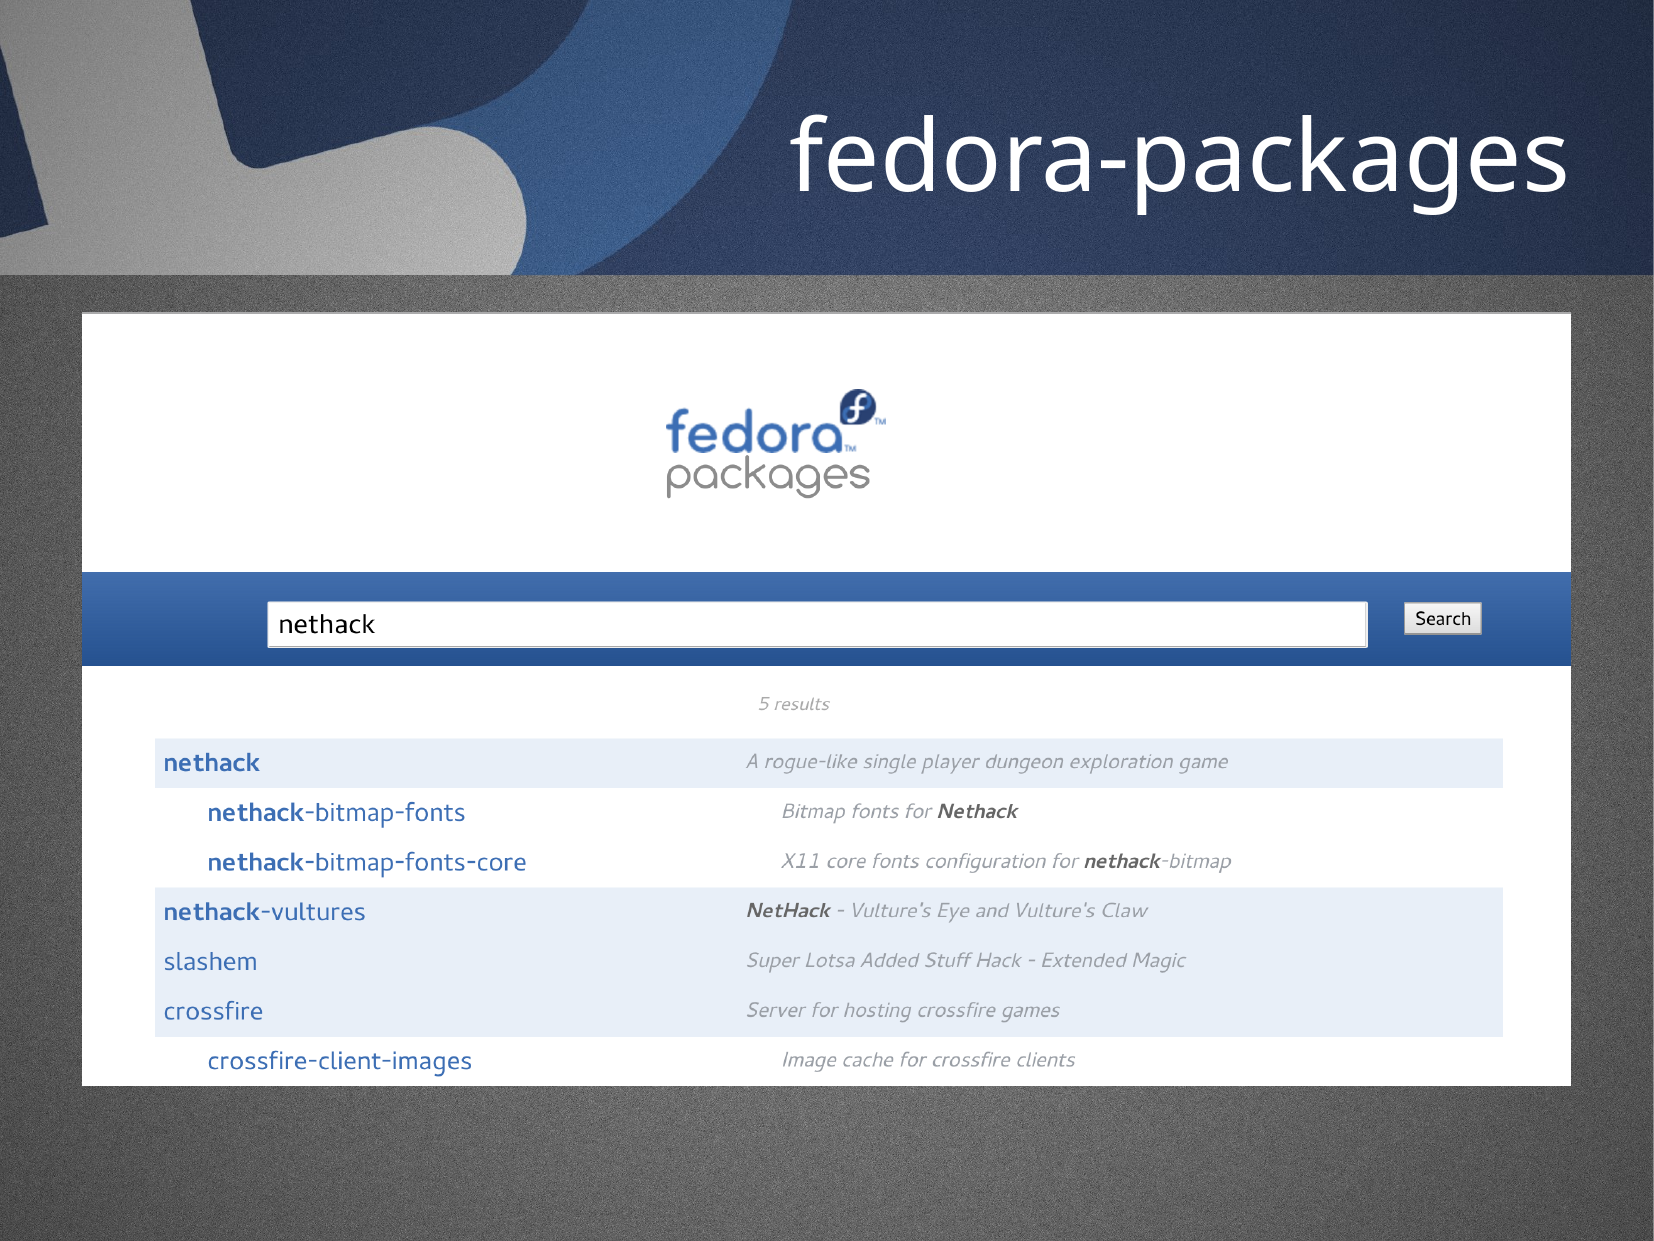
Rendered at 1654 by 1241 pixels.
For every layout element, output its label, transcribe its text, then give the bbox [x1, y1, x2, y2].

picture [0, 0, 1654, 1241]
title fedora-packages [82, 49, 1571, 257]
